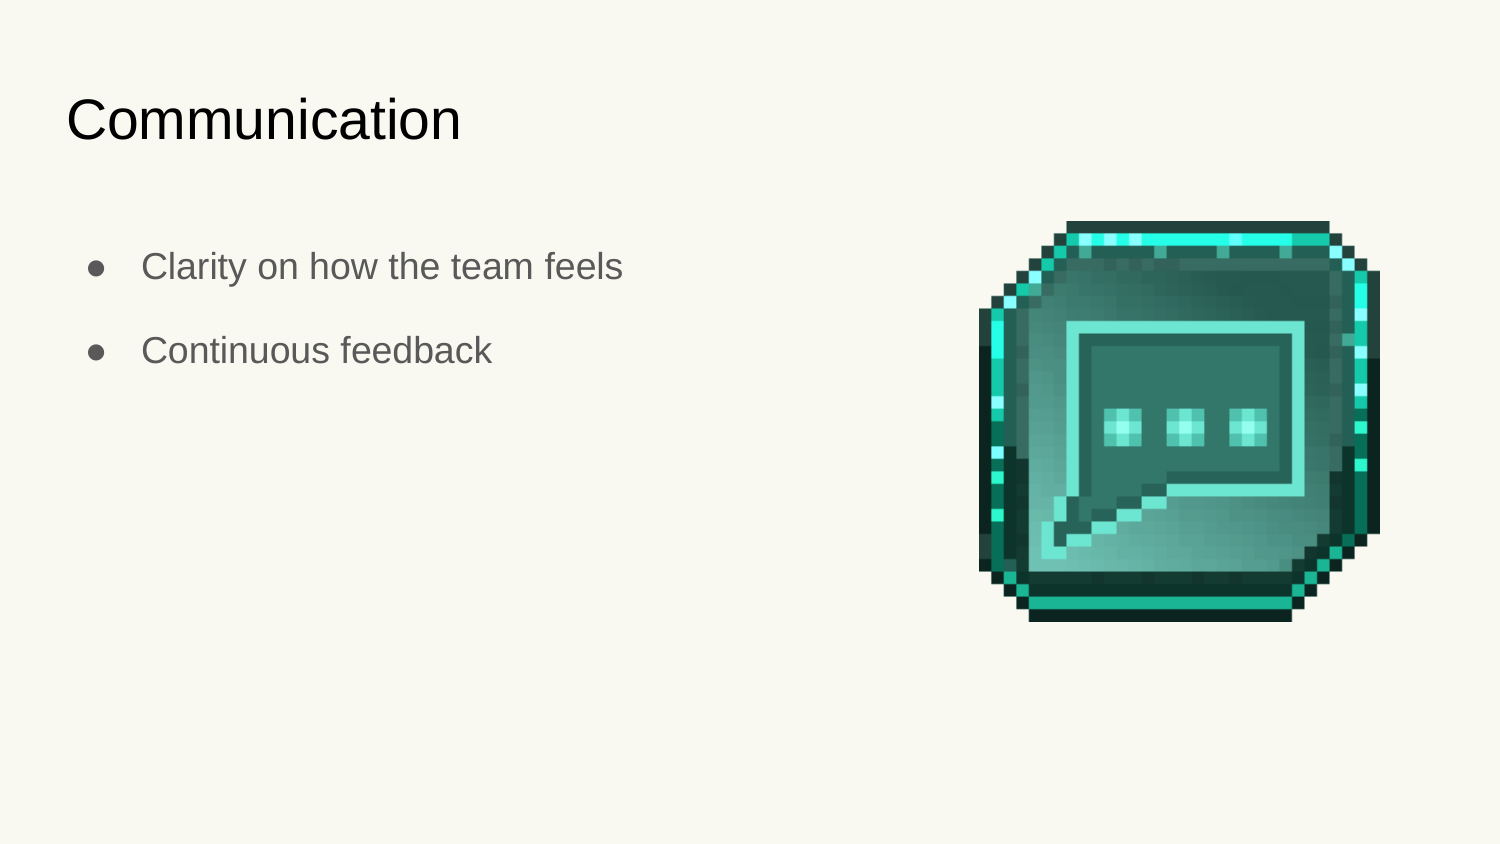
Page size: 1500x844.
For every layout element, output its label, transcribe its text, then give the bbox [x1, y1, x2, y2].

picture [979, 221, 1380, 622]
title Communication [51, 72, 1449, 167]
list Clarity on how the team feels Continuous feedback [51, 189, 1449, 750]
